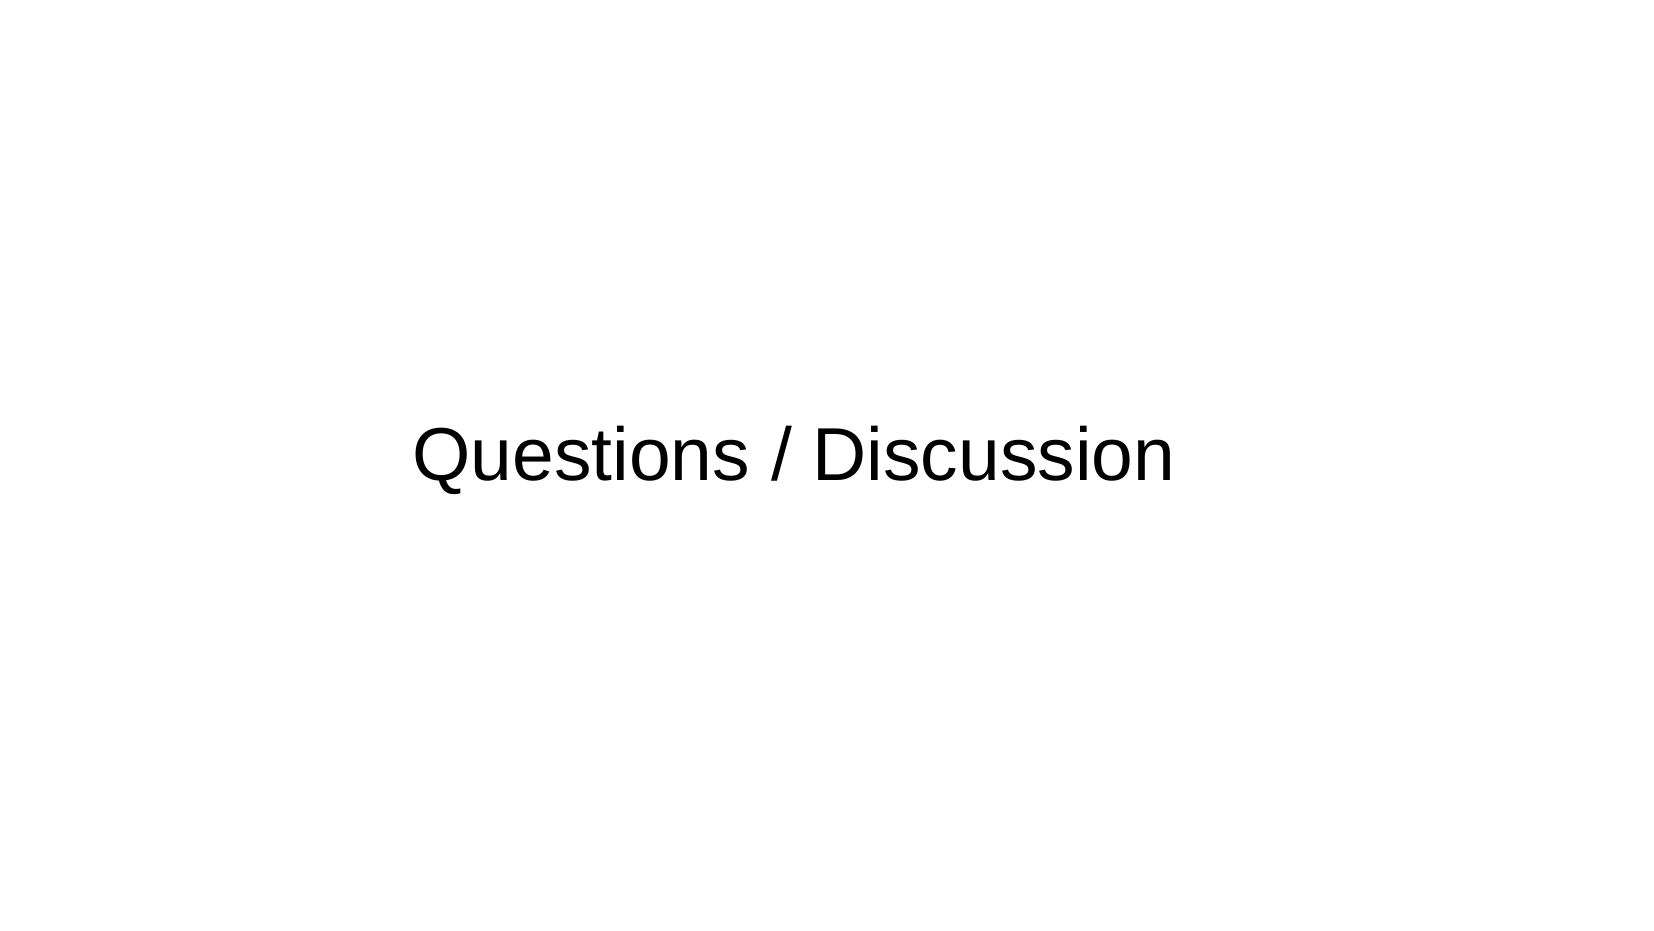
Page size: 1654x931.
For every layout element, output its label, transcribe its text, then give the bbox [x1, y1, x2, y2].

title Questions / Discussion [70, 412, 1559, 497]
